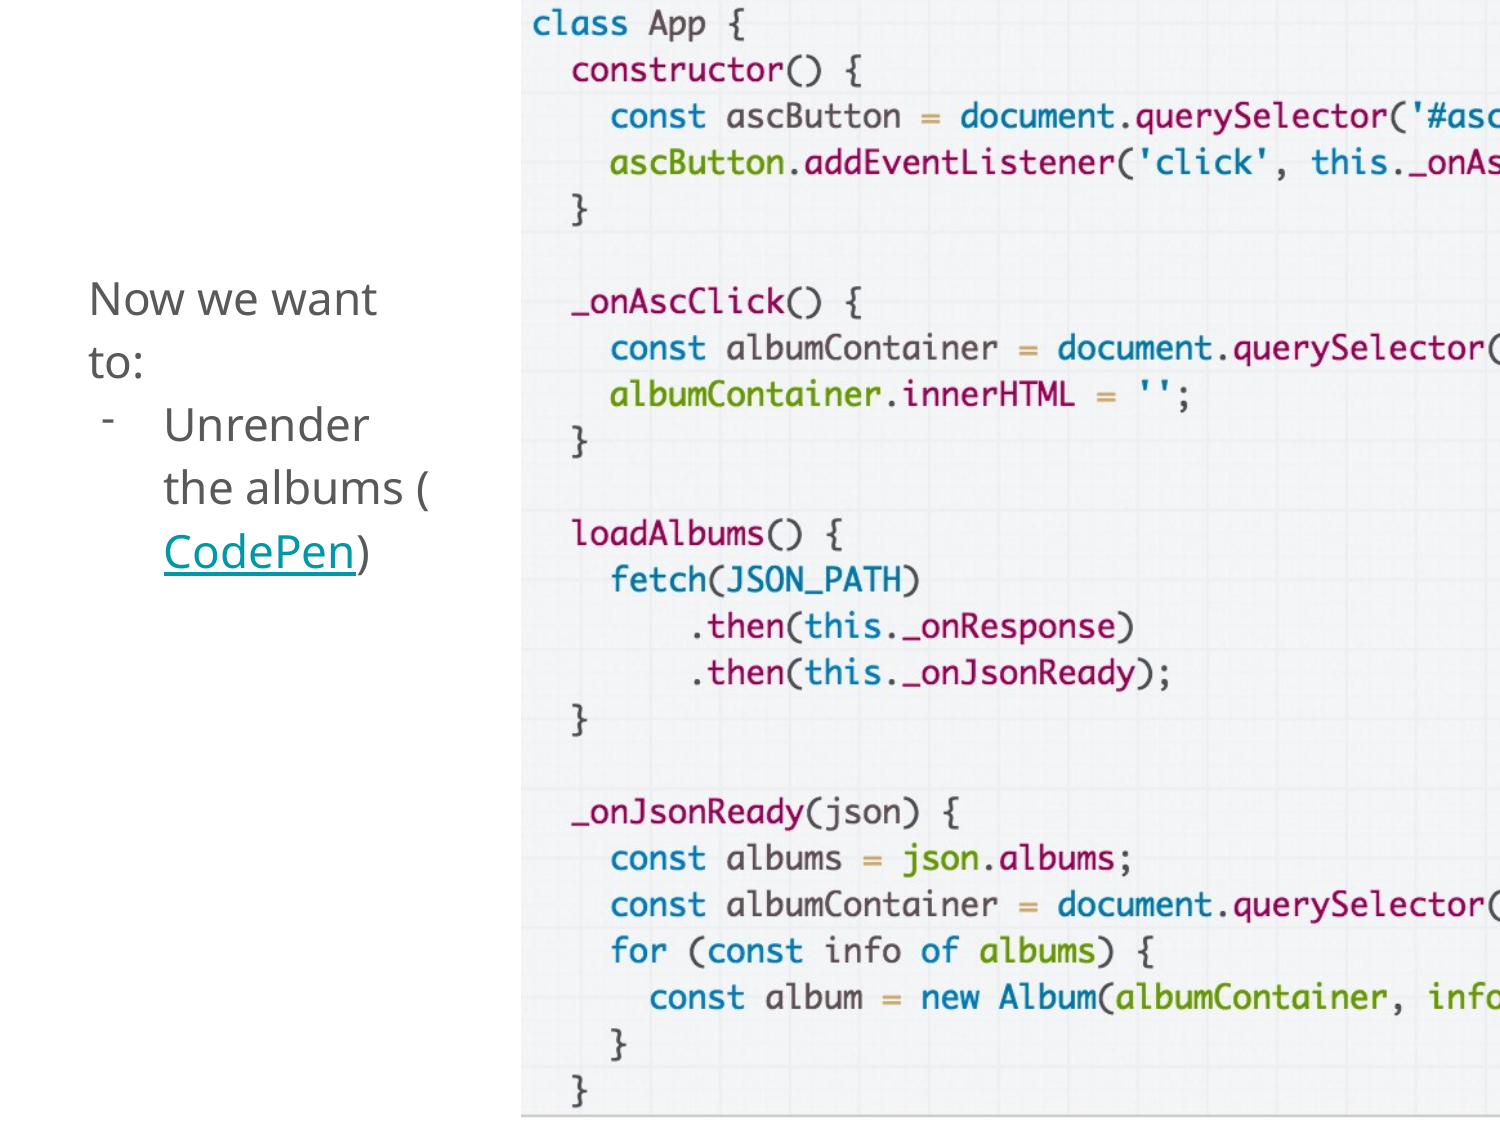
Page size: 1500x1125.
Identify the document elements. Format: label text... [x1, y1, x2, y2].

picture [521, 0, 1500, 1125]
list Now we want to: Unrender the albums (CodePen) [73, 246, 460, 994]
